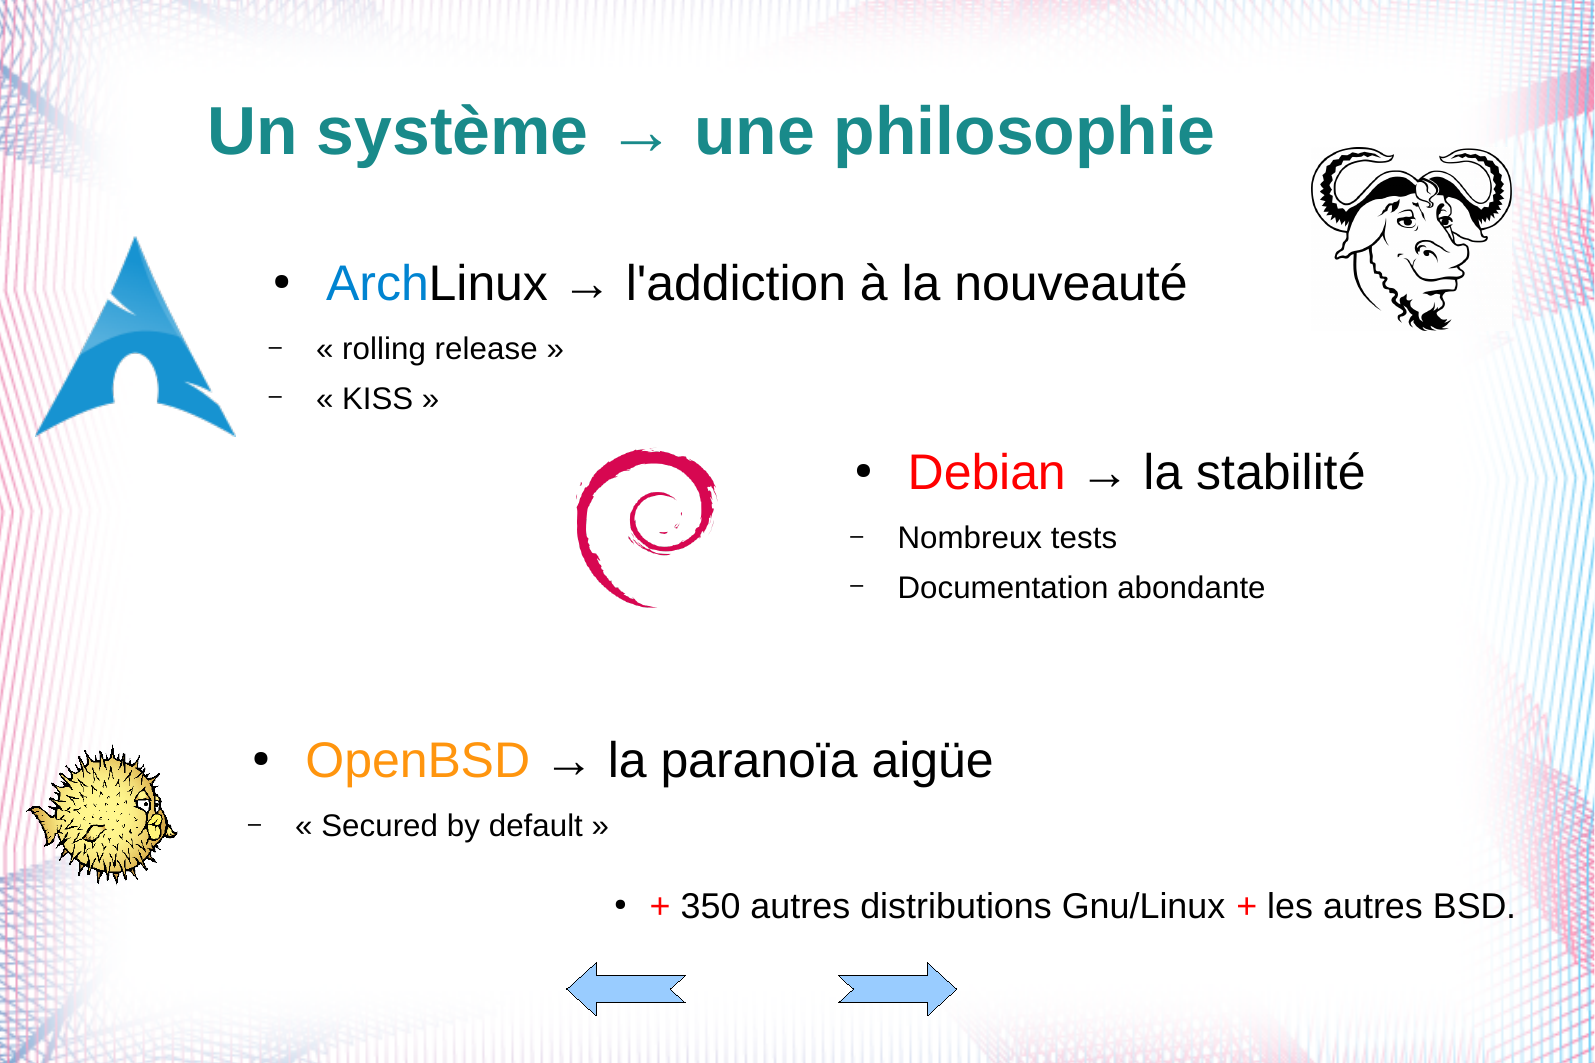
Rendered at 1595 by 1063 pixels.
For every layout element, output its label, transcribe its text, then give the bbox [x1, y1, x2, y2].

list Debian → la stabilité Nombreux tests Documentation abondante [685, 444, 1412, 626]
list ArchLinux → l'addiction à la nouveauté « rolling release » « KISS » [103, 255, 1229, 473]
list OpenBSD → la paranoïa aigüe « Secured by default » [82, 732, 1288, 863]
picture [0, 0, 1595, 1063]
title Un système → une philosophie [56, 42, 1367, 220]
list + 350 autres distributions Gnu/Linux + les autres BSD. [153, 885, 1560, 934]
